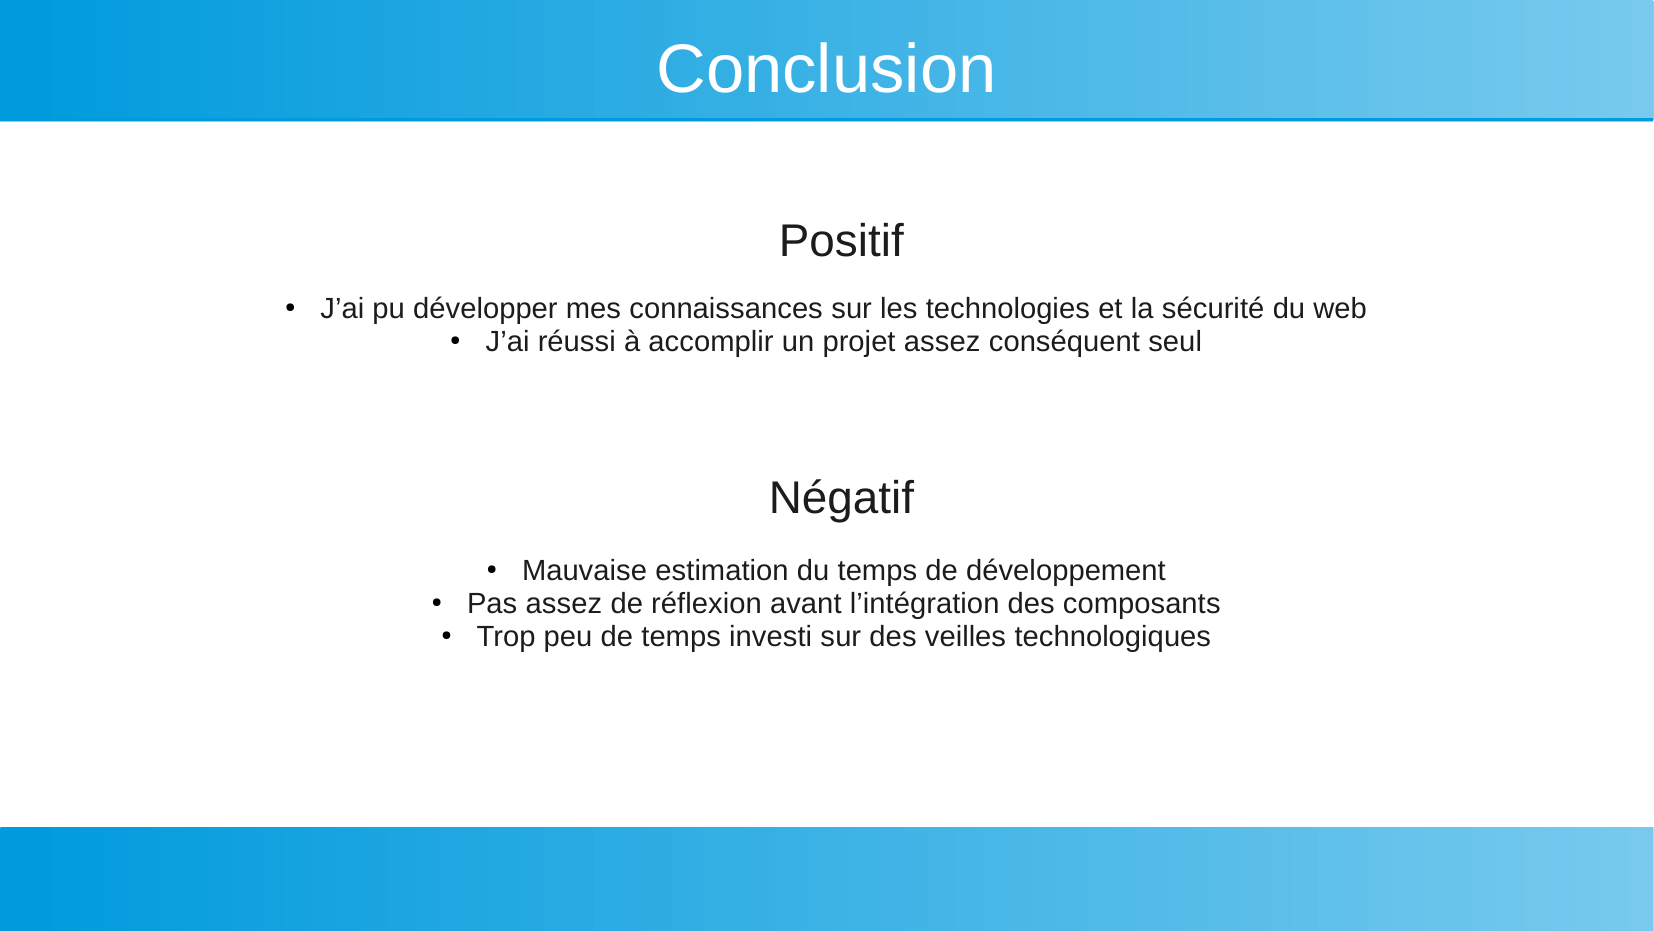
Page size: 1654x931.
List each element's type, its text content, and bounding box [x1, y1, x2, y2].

subtitle J’ai pu développer mes connaissances sur les technologies et la sécurité du web J’ai réussi à accomplir un projet assez conséquent seul Mauvaise estimation du temps de développement Pas assez de réflexion avant l’intégration des composants Trop peu de temps investi sur des veilles technologiques [59, 177, 1595, 768]
text_box Négatif [767, 464, 916, 532]
title Conclusion [59, 29, 1595, 108]
text_box Positif [767, 206, 916, 274]
